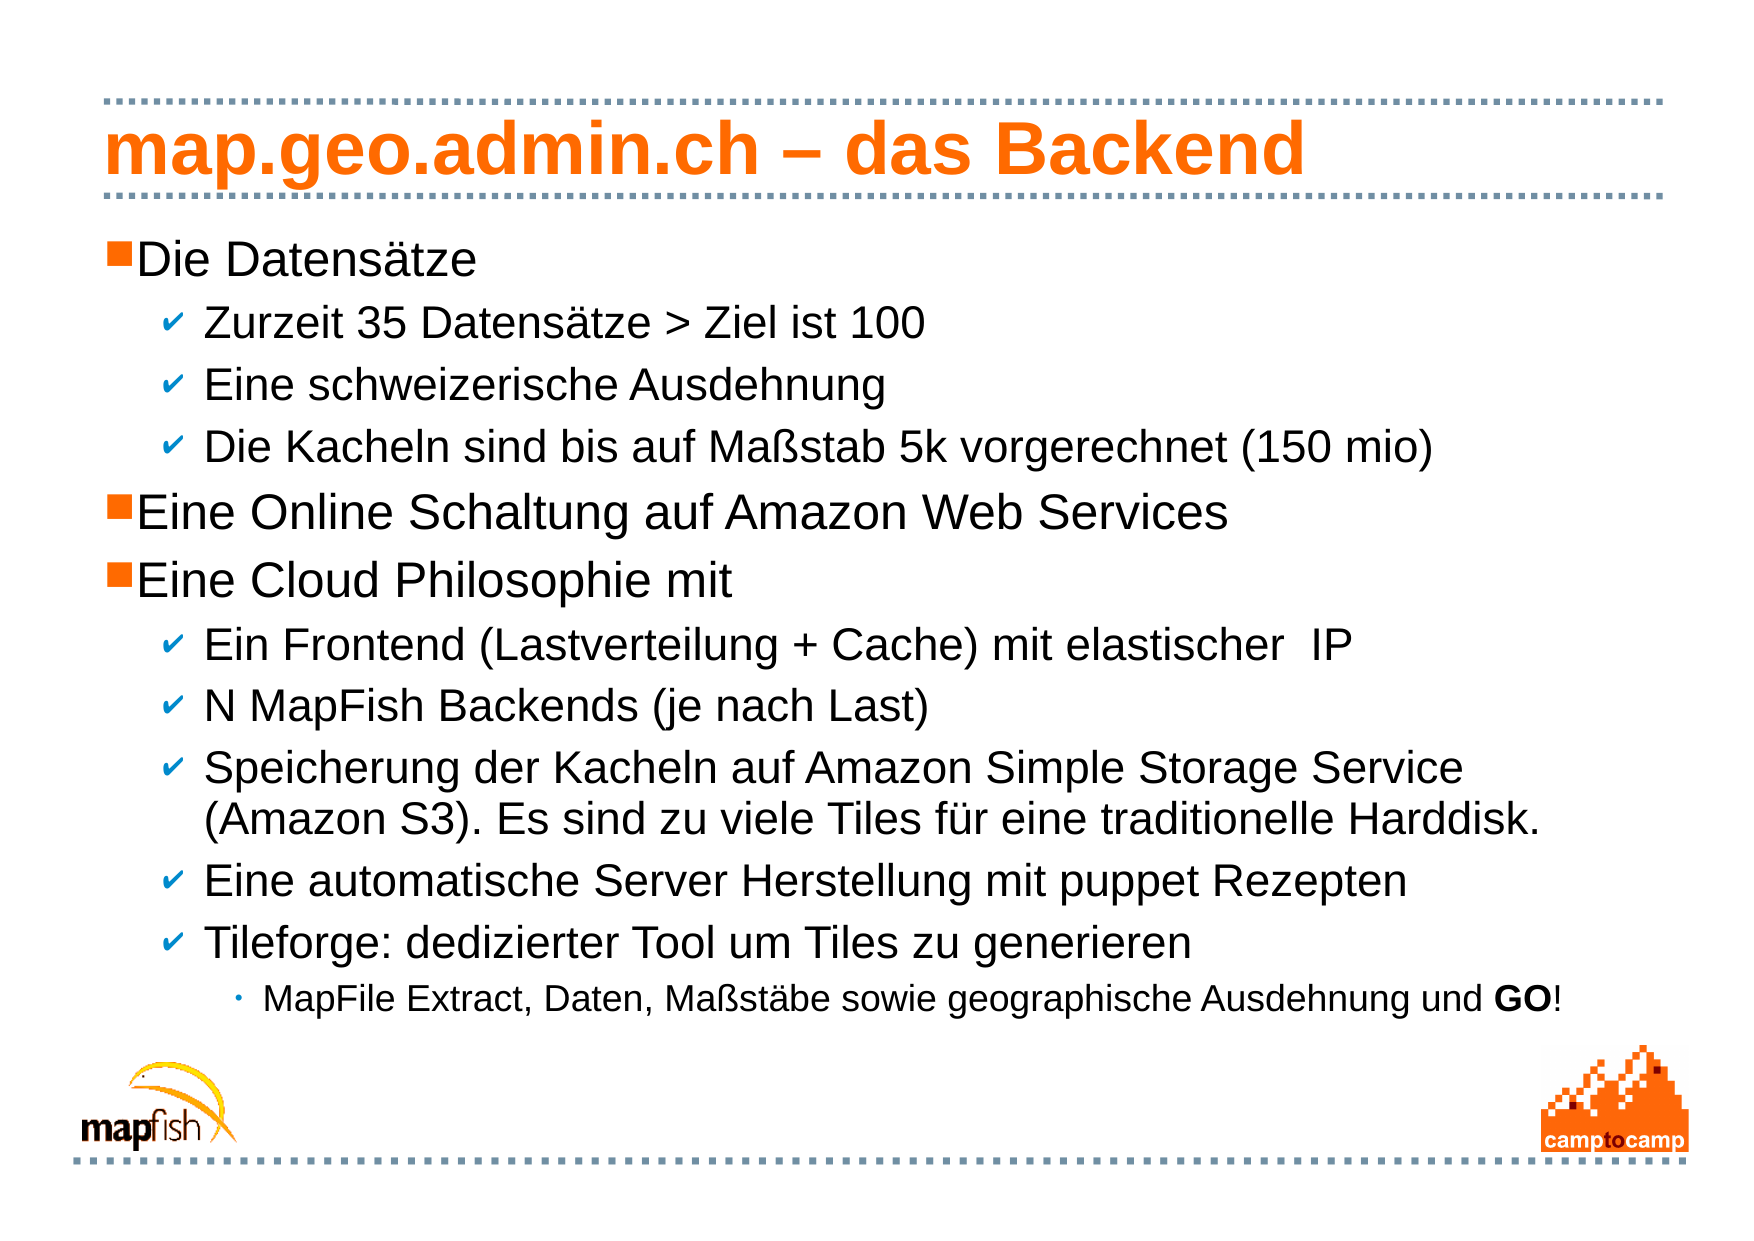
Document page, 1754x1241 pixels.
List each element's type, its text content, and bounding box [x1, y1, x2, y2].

list Die Datensätze Zurzeit 35 Datensätze > Ziel ist 100 Eine schweizerische Ausdehnung Die Kacheln sind bis auf Maßstab 5k vorgerechnet (150 mio) Eine Online Schaltung auf Amazon Web Services Eine Cloud Philosophie mit Ein Frontend (Lastverteilung + Cache) mit elastischer IP N MapFish Backends (je nach Last) Speicherung der Kacheln auf Amazon Simple Storage Service (Amazon S3). Es sind zu viele Tiles für eine traditionelle Harddisk. Eine automatische Server Herstellung mit puppet Rezepten Tileforge: dedizierter Tool um Tiles zu generieren MapFile Extract, Daten, Maßstäbe sowie geographische Ausdehnung und GO! [103, 231, 1660, 1044]
picture [82, 1062, 237, 1151]
title map.geo.admin.ch – das Backend [103, 104, 1660, 193]
picture [1541, 1045, 1689, 1152]
